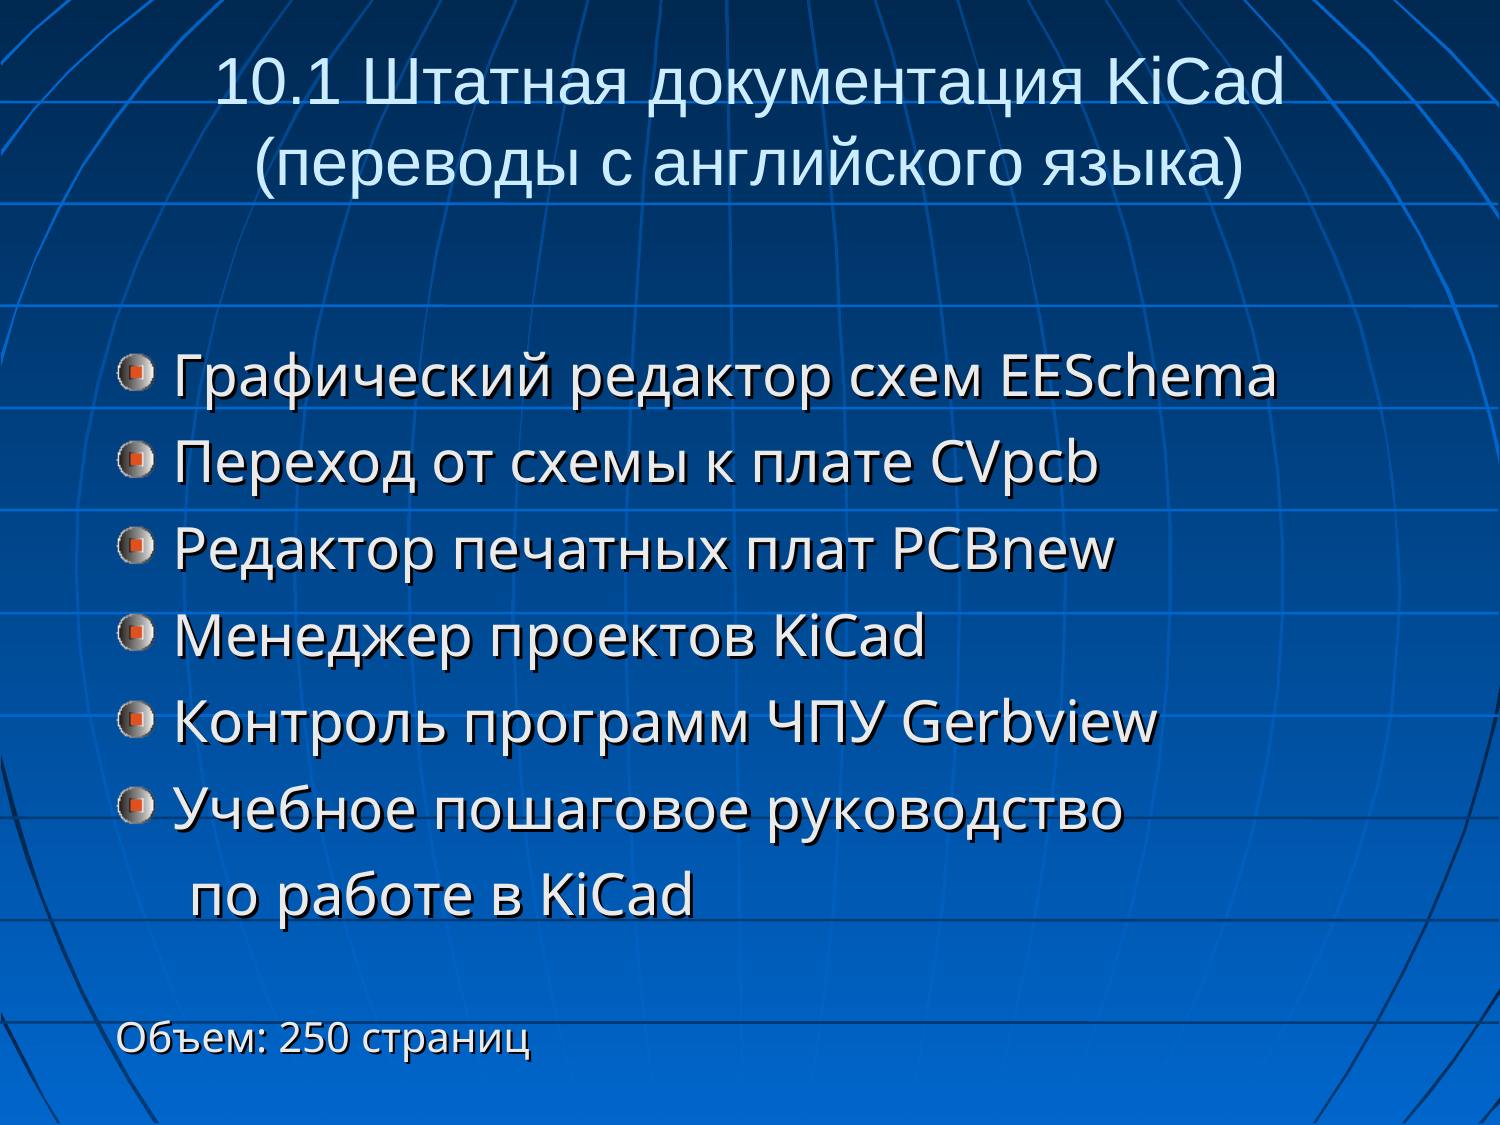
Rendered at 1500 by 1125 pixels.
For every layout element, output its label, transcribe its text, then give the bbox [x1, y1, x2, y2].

picture [115, 524, 158, 567]
picture [115, 351, 158, 394]
text_box Графический редактор схем EESchema Переход от схемы к плате CVpcb Редактор печатных плат PCBnew Менеджер проектов KiCad Контроль программ ЧПУ Gerbview Учебное пошаговое руководство по работе в KiCad Объем: 250 страниц [100, 243, 1400, 1069]
picture [115, 438, 158, 481]
picture [115, 611, 158, 654]
text_box 10.1 Штатная документация KiCad (переводы с английского языка) [17, 4, 1483, 232]
picture [115, 698, 158, 741]
picture [115, 784, 158, 827]
